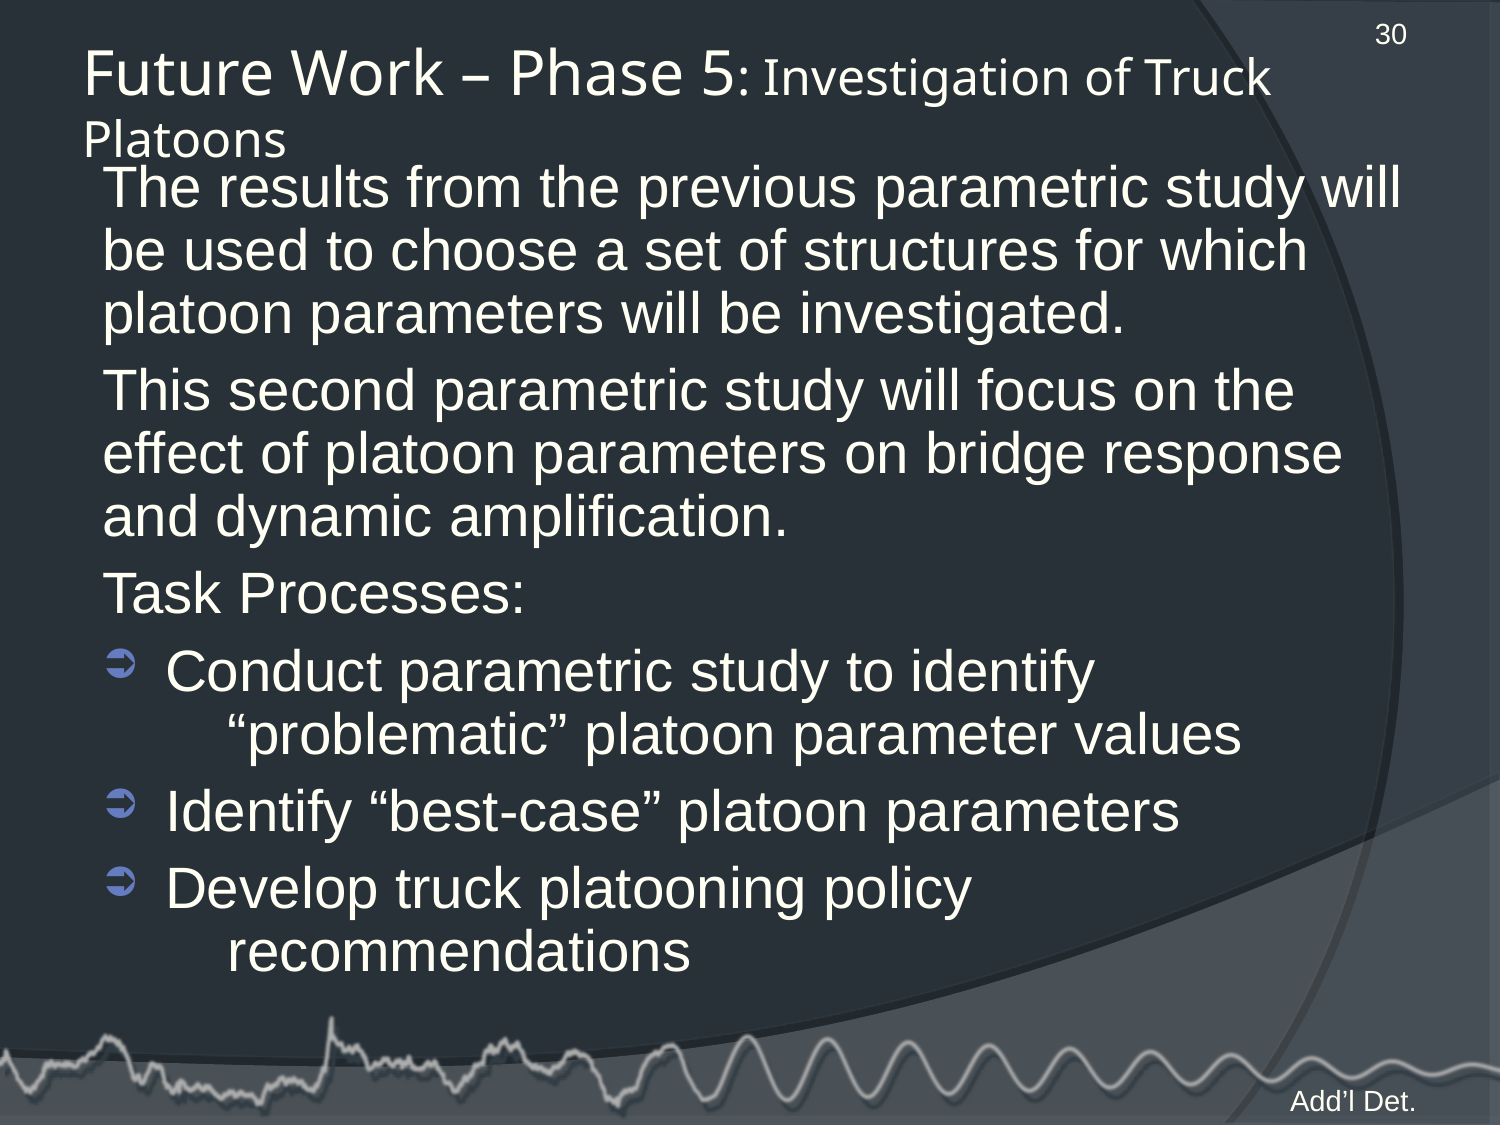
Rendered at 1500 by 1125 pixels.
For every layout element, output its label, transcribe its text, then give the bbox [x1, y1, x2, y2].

text_box <number> [1374, 0, 1500, 60]
picture [0, 987, 1500, 1125]
text_box Add’l Det. [1275, 1074, 1500, 1125]
title Future Work – Phase 5: Investigation of Truck Platoons [75, 24, 1426, 125]
list The results from the previous parametric study will be used to choose a set of structures for which platoon parameters will be investigated. This second parametric study will focus on the effect of platoon parameters on bridge response and dynamic amplification. Task Processes: Conduct parametric study to identify “problematic” platoon parameter values Identify “best-case” platoon parameters Develop truck platooning policy recommendations [75, 149, 1426, 1005]
